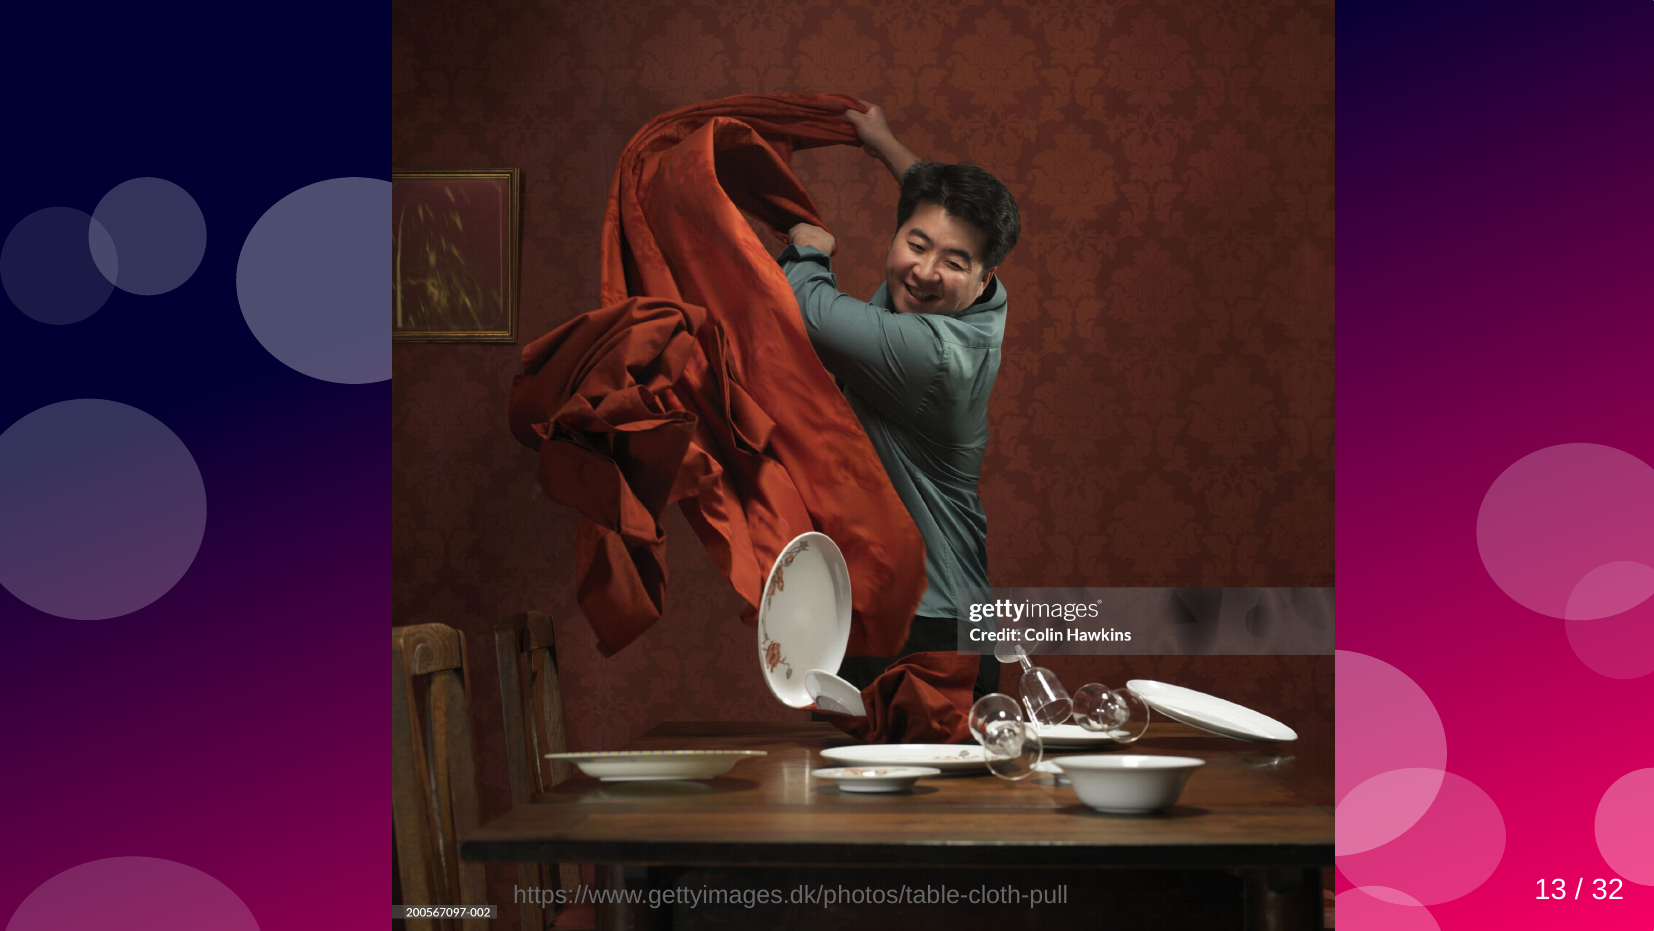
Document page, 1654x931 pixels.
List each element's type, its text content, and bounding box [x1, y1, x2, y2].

picture [392, 0, 1335, 931]
text_box https://www.gettyimages.dk/photos/table-cloth-pull [498, 873, 1123, 916]
